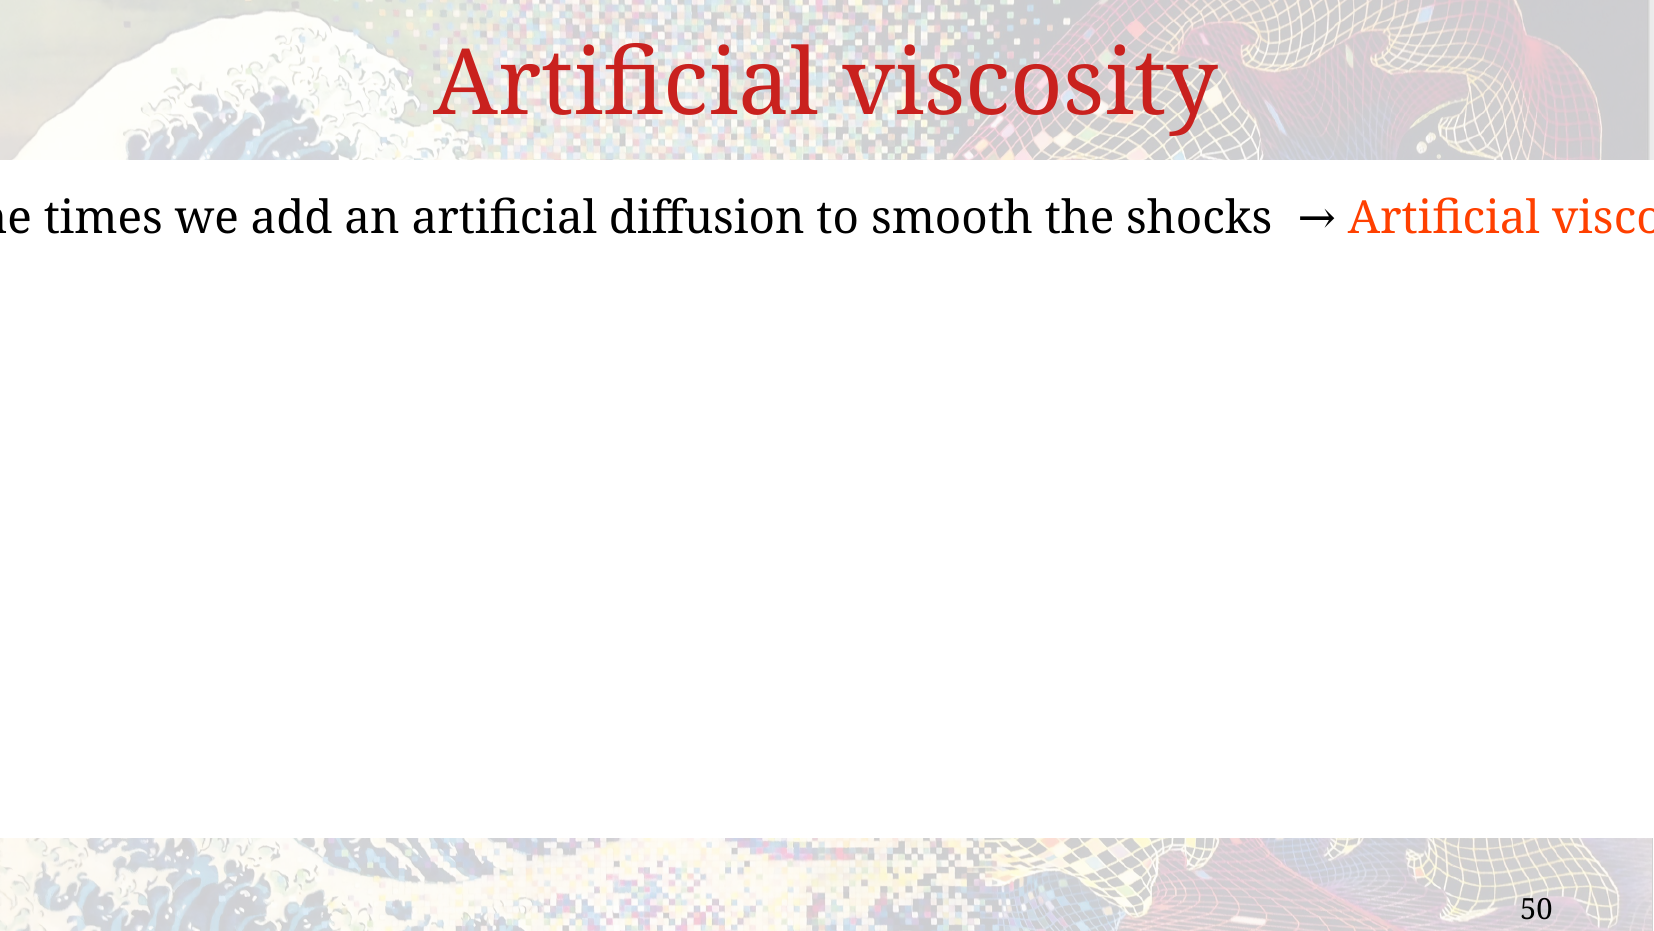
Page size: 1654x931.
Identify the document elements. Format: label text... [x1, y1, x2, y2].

text_box Some times we add an artificial diffusion to smooth the shocks → Artificial viscosity [51, 177, 1602, 342]
title Artificial viscosity [0, 33, 1654, 126]
